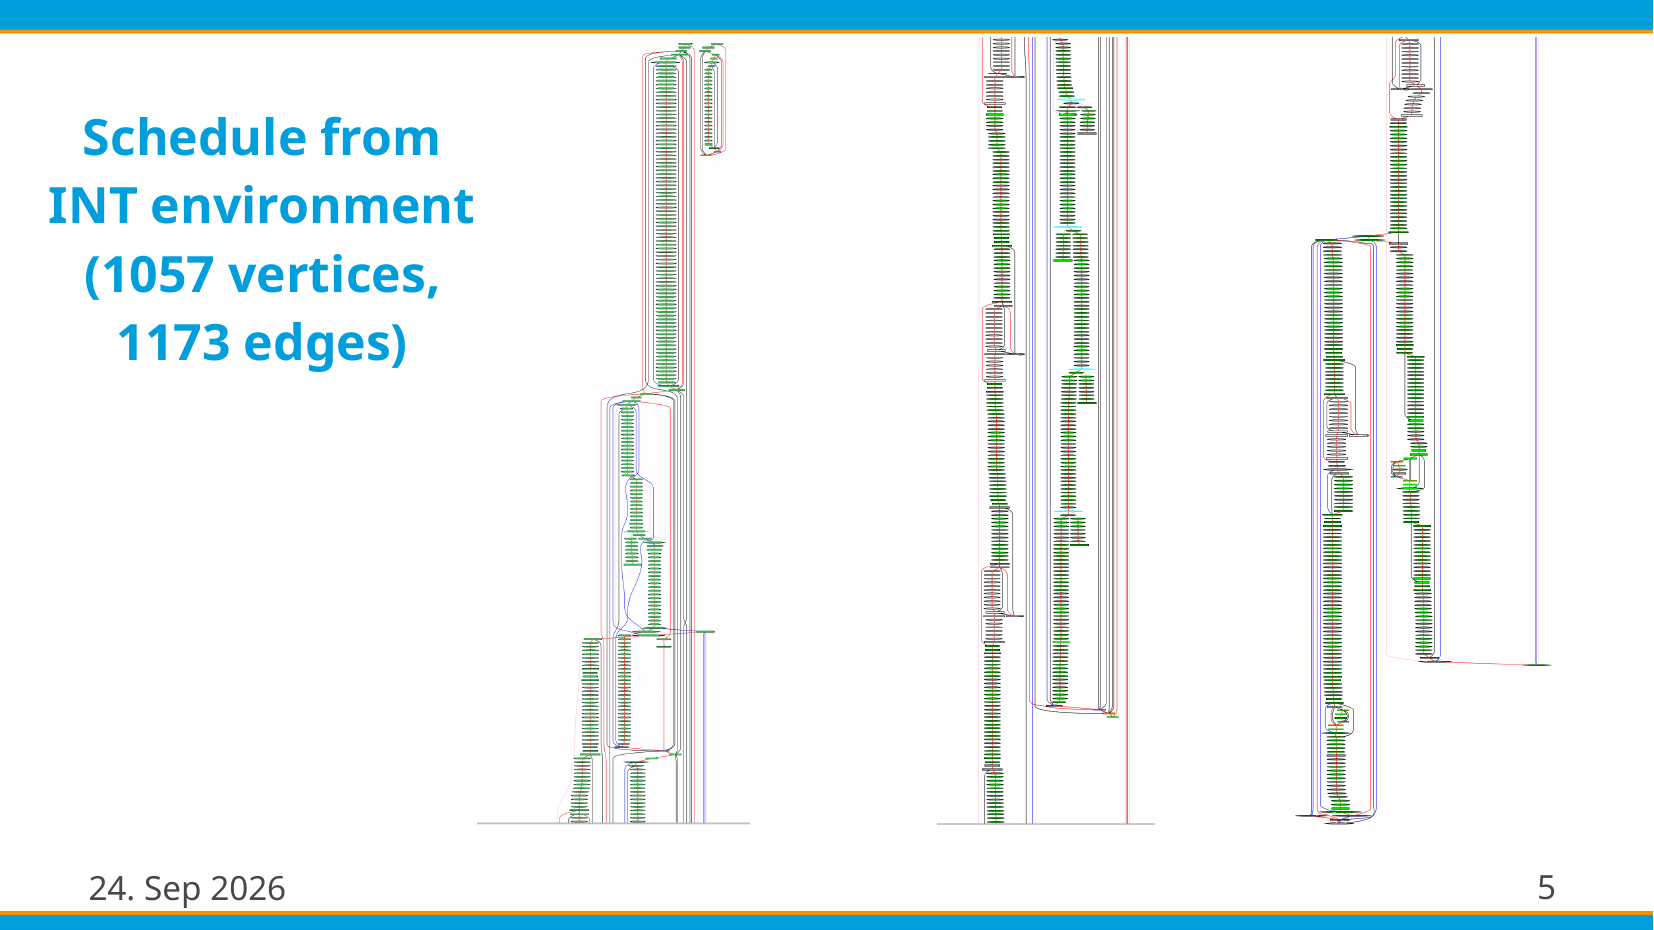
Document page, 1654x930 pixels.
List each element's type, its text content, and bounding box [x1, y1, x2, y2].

subtitle Schedule from INT environment (1057 vertices, 1173 edges) [37, 65, 477, 413]
picture [937, 37, 1155, 825]
picture [1245, 37, 1553, 825]
picture [477, 43, 750, 825]
